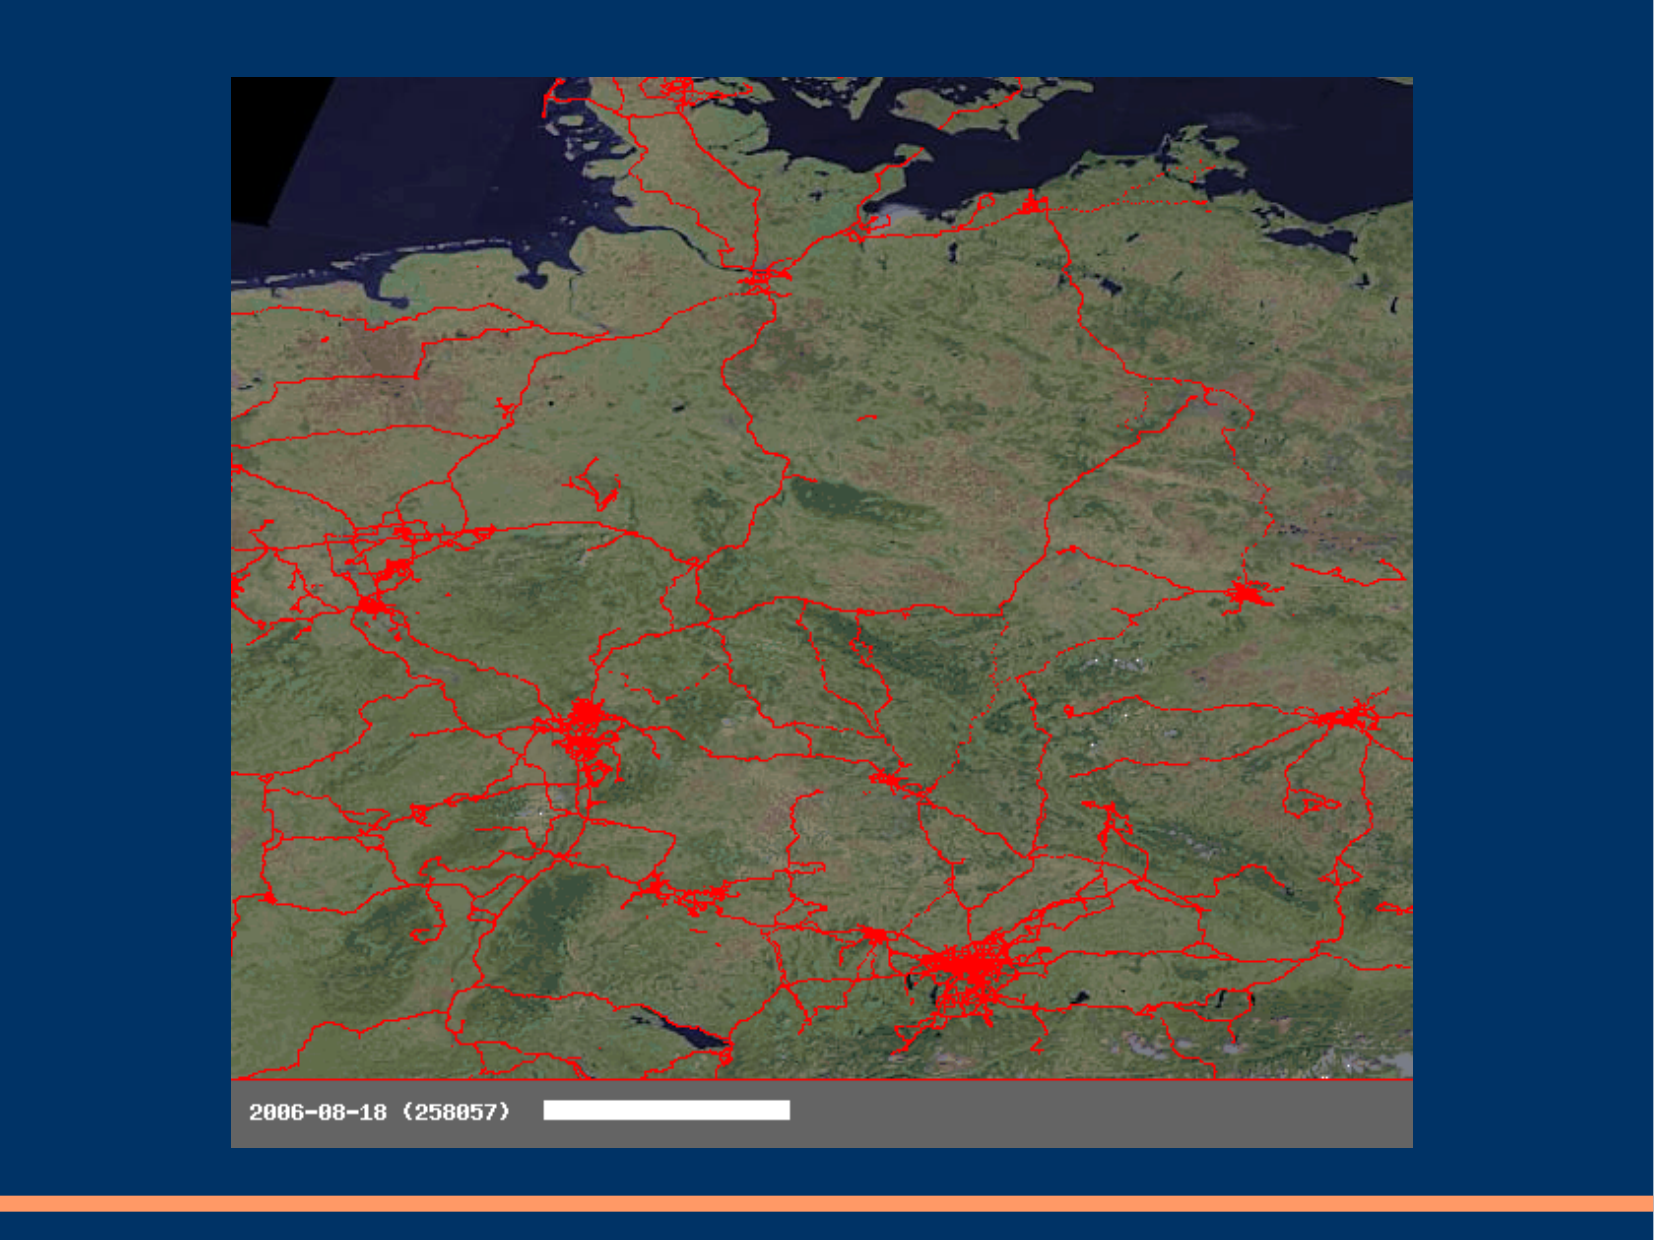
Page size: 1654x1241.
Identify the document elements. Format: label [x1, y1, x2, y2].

picture [231, 77, 1413, 1148]
